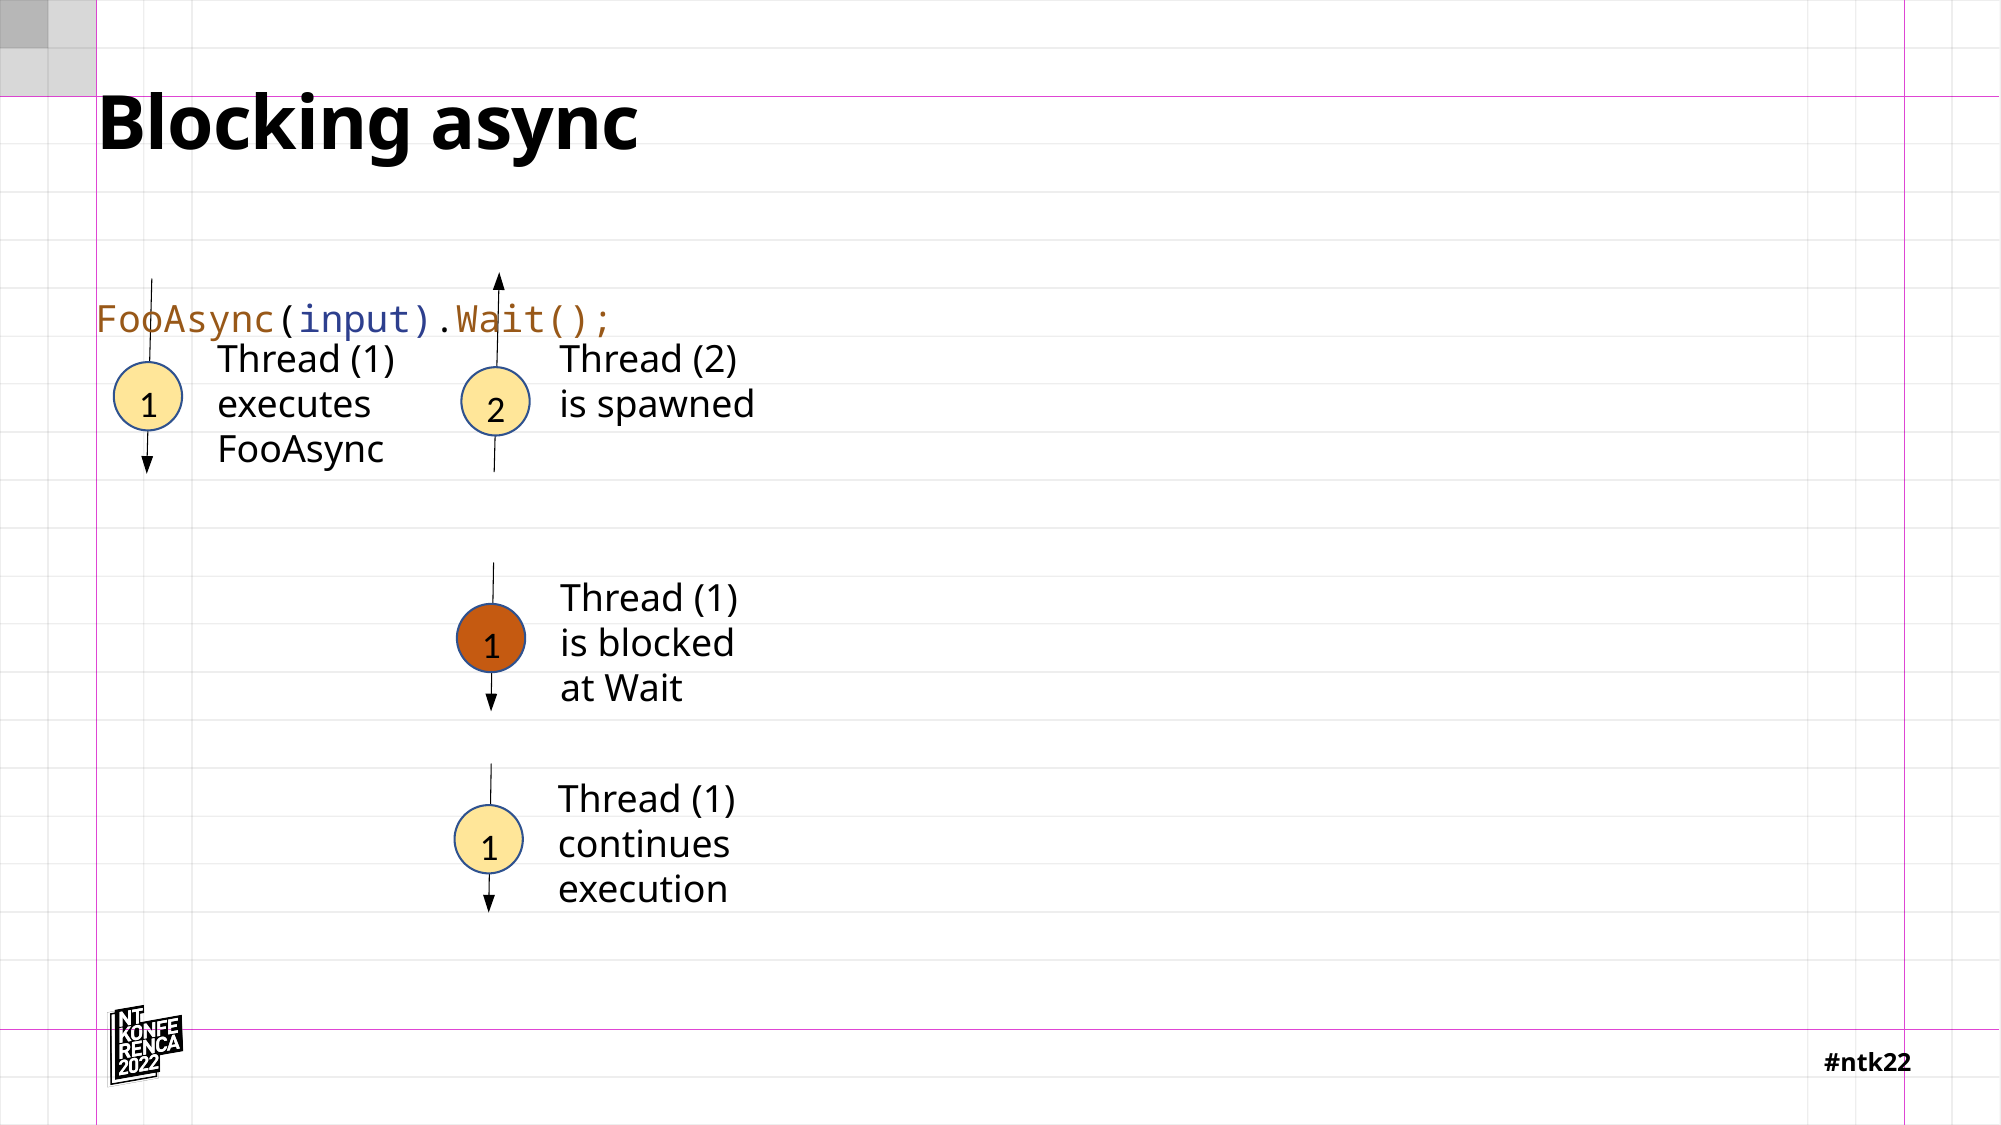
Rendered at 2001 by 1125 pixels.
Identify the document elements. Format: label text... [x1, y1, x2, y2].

text_box Thread (1) is blocked at Wait [545, 566, 760, 719]
text_box 1 [454, 805, 523, 874]
text_box Thread (2) is spawned [544, 327, 775, 479]
text_box 1 [113, 362, 183, 431]
title Blocking async [96, 75, 1904, 166]
text_box Thread (1) executes FooAsync [202, 327, 433, 525]
text_box 1 [456, 603, 526, 673]
text_box 2 [461, 367, 530, 436]
list FooAsync(input).Wait(); [146, 424, 1955, 531]
text_box Thread (1) continues execution [542, 767, 757, 920]
